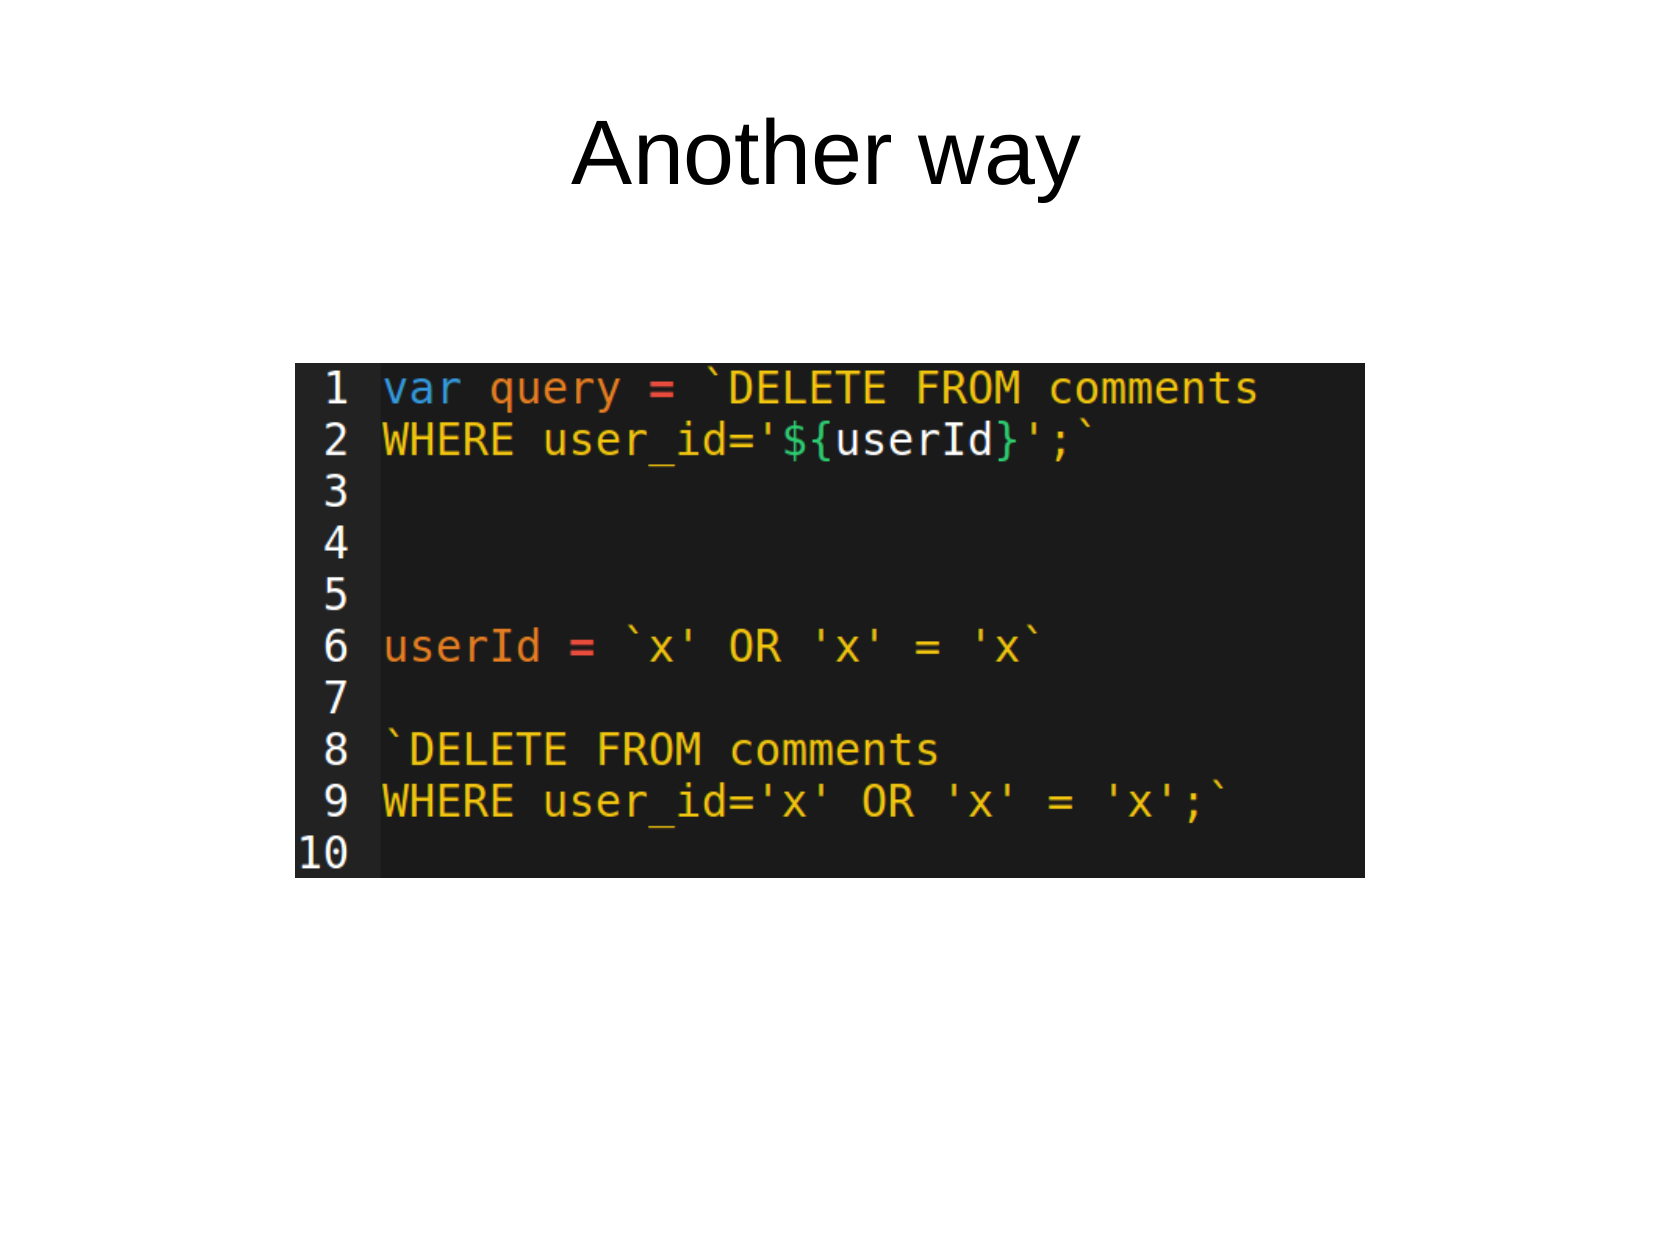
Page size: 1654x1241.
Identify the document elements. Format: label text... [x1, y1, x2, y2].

title Another way [82, 49, 1571, 257]
picture [295, 363, 1365, 878]
